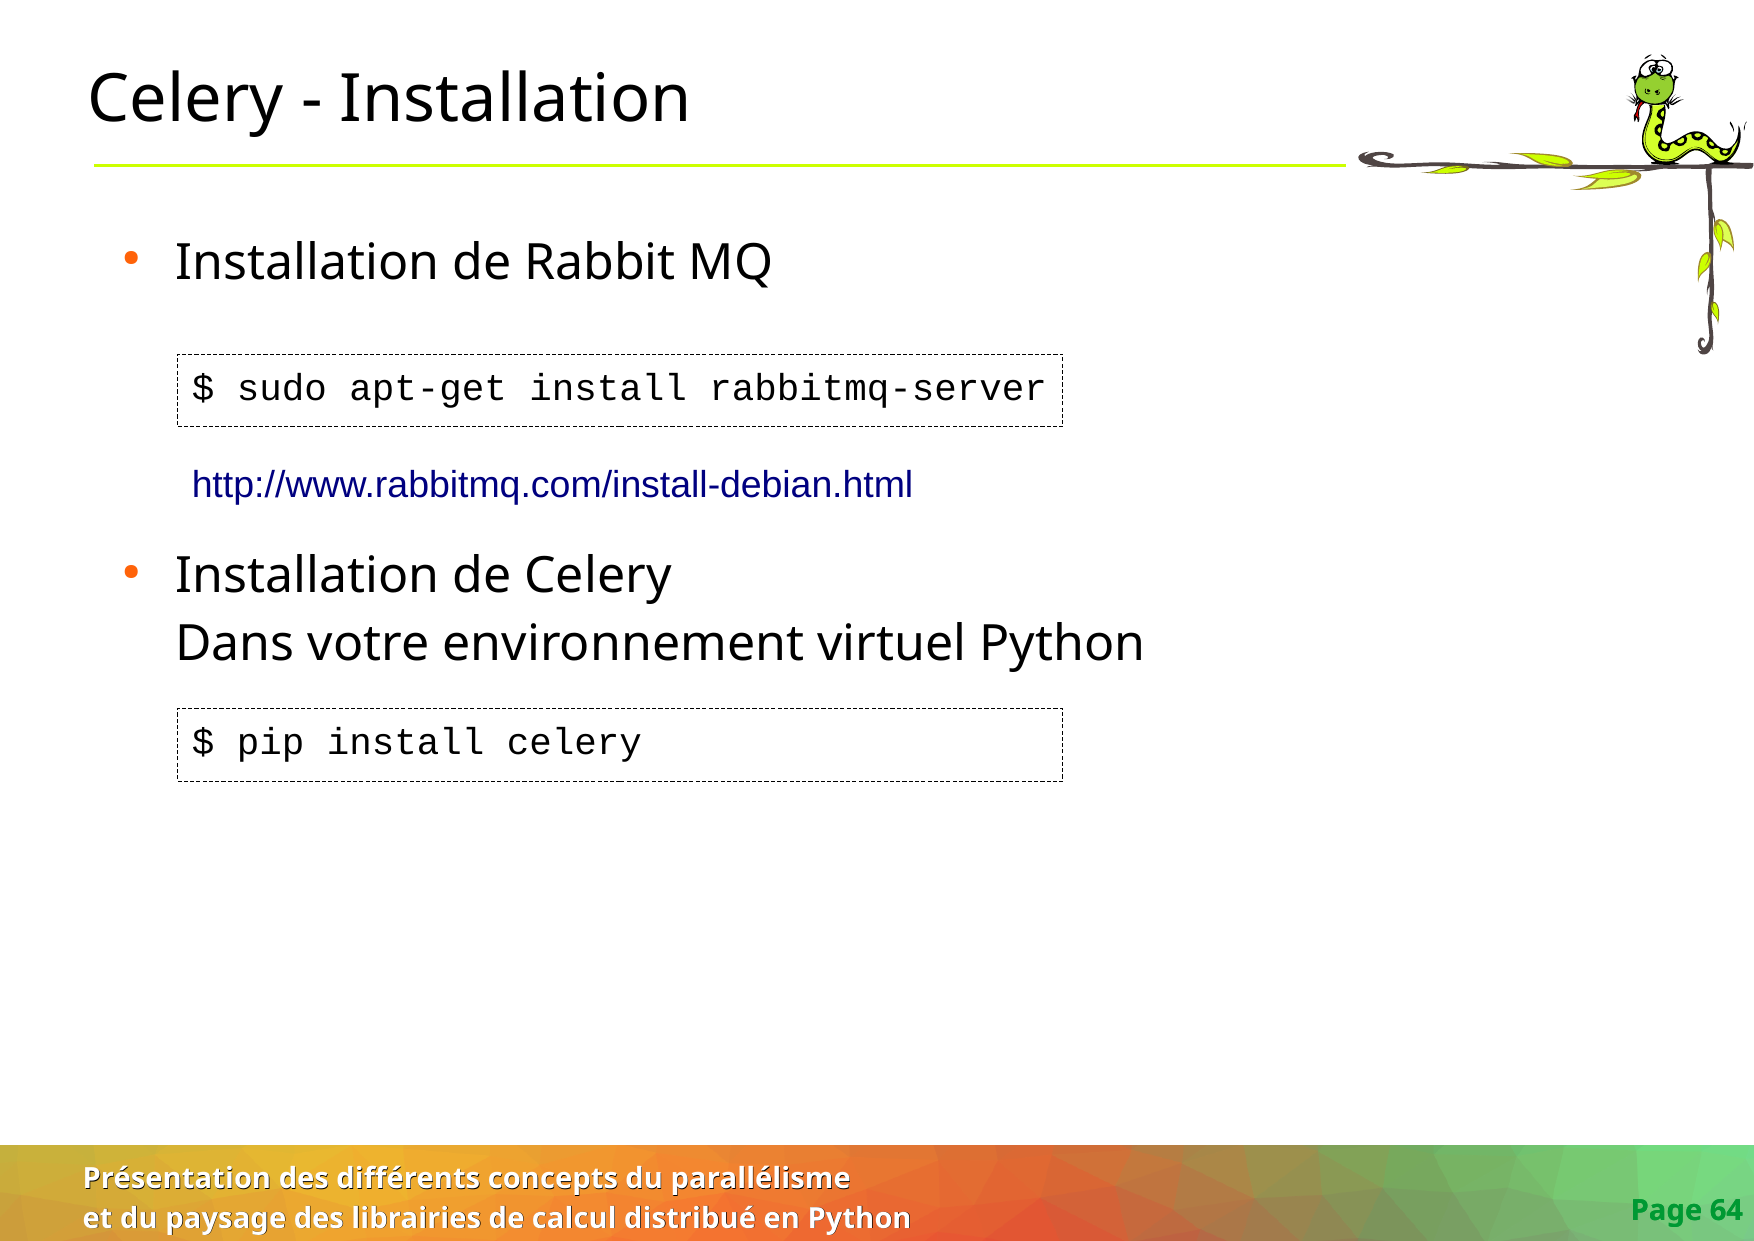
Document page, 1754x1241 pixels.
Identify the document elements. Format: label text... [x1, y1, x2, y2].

list Installation de Rabbit MQ [104, 225, 1684, 361]
picture [0, 1145, 1754, 1241]
title Celery - Installation [87, 31, 1667, 160]
text_box http://www.rabbitmq.com/install-debian.html [177, 448, 929, 521]
list Installation de Celery Dans votre environnement virtuel Python [104, 538, 1684, 730]
text_box $ pip install celery [177, 708, 1063, 782]
text_box $ sudo apt-get install rabbitmq-server [177, 354, 1063, 427]
